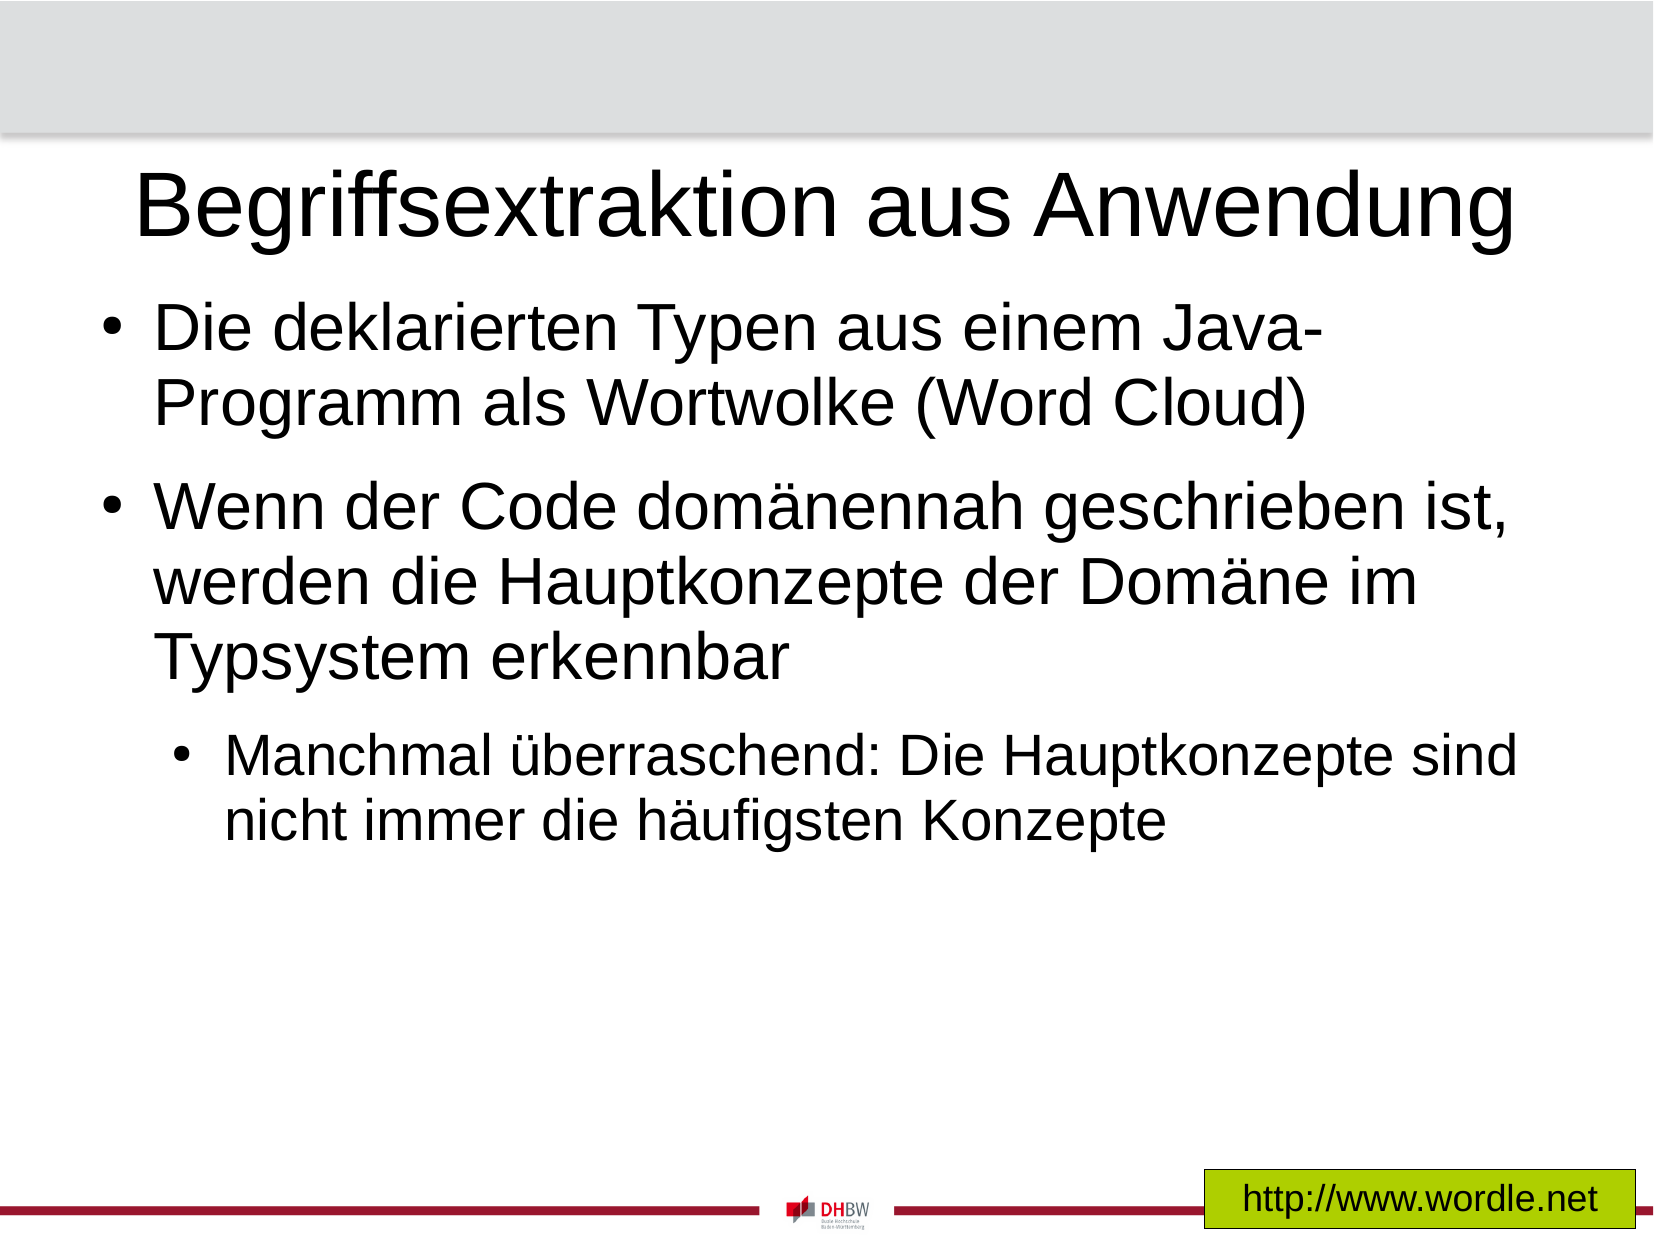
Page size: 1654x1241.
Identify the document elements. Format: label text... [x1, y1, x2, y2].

text_box http://www.wordle.net [1204, 1169, 1636, 1229]
title Begriffsextraktion aus Anwendung [82, 147, 1571, 257]
list Die deklarierten Typen aus einem Java-Programm als Wortwolke (Word Cloud) Wenn der Code domänennah geschrieben ist, werden die Hauptkonzepte der Domäne im Typsystem erkennbar Manchmal überraschend: Die Hauptkonzepte sind nicht immer die häufigsten Konzepte [82, 290, 1571, 1010]
picture [0, 1, 1654, 1237]
